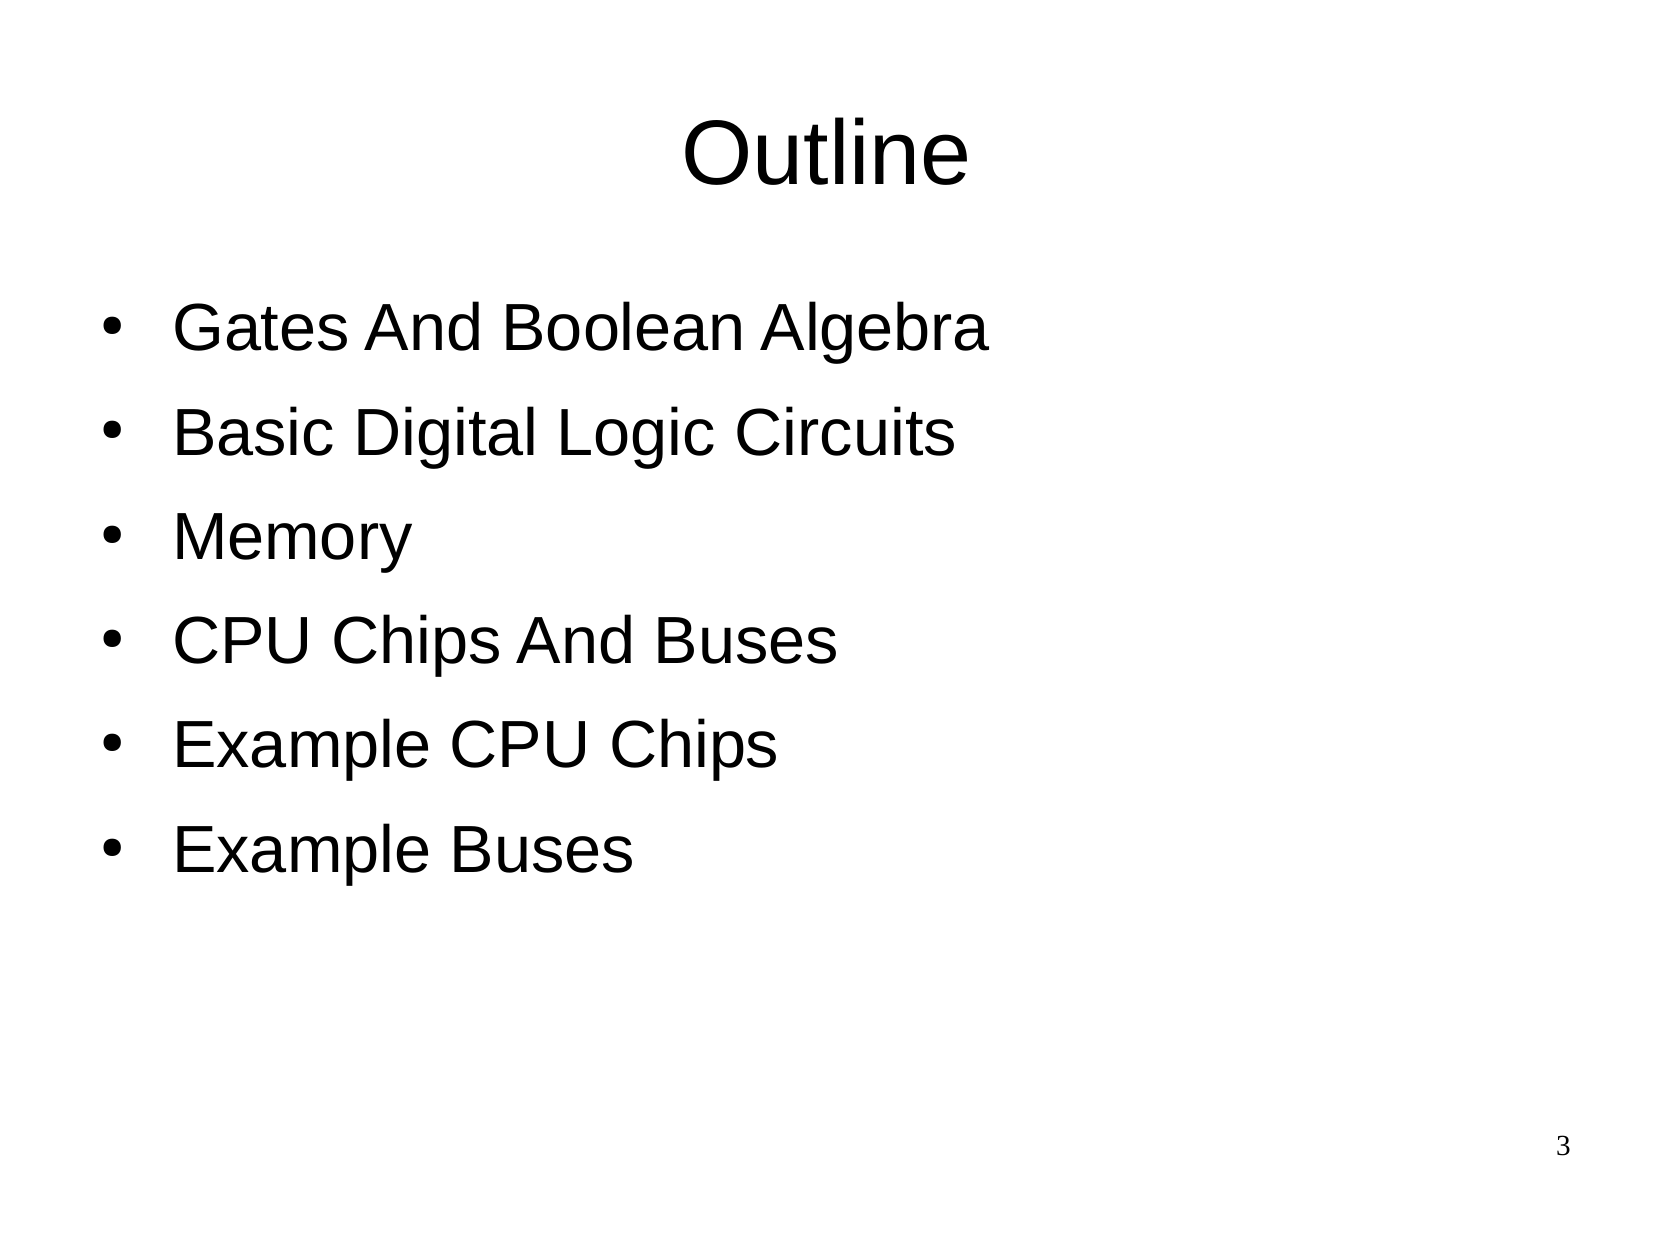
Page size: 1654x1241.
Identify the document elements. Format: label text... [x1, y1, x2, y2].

list Gates And Boolean Algebra Basic Digital Logic Circuits Memory CPU Chips And Buses Example CPU Chips Example Buses [82, 290, 1538, 1010]
title Outline [82, 49, 1571, 257]
